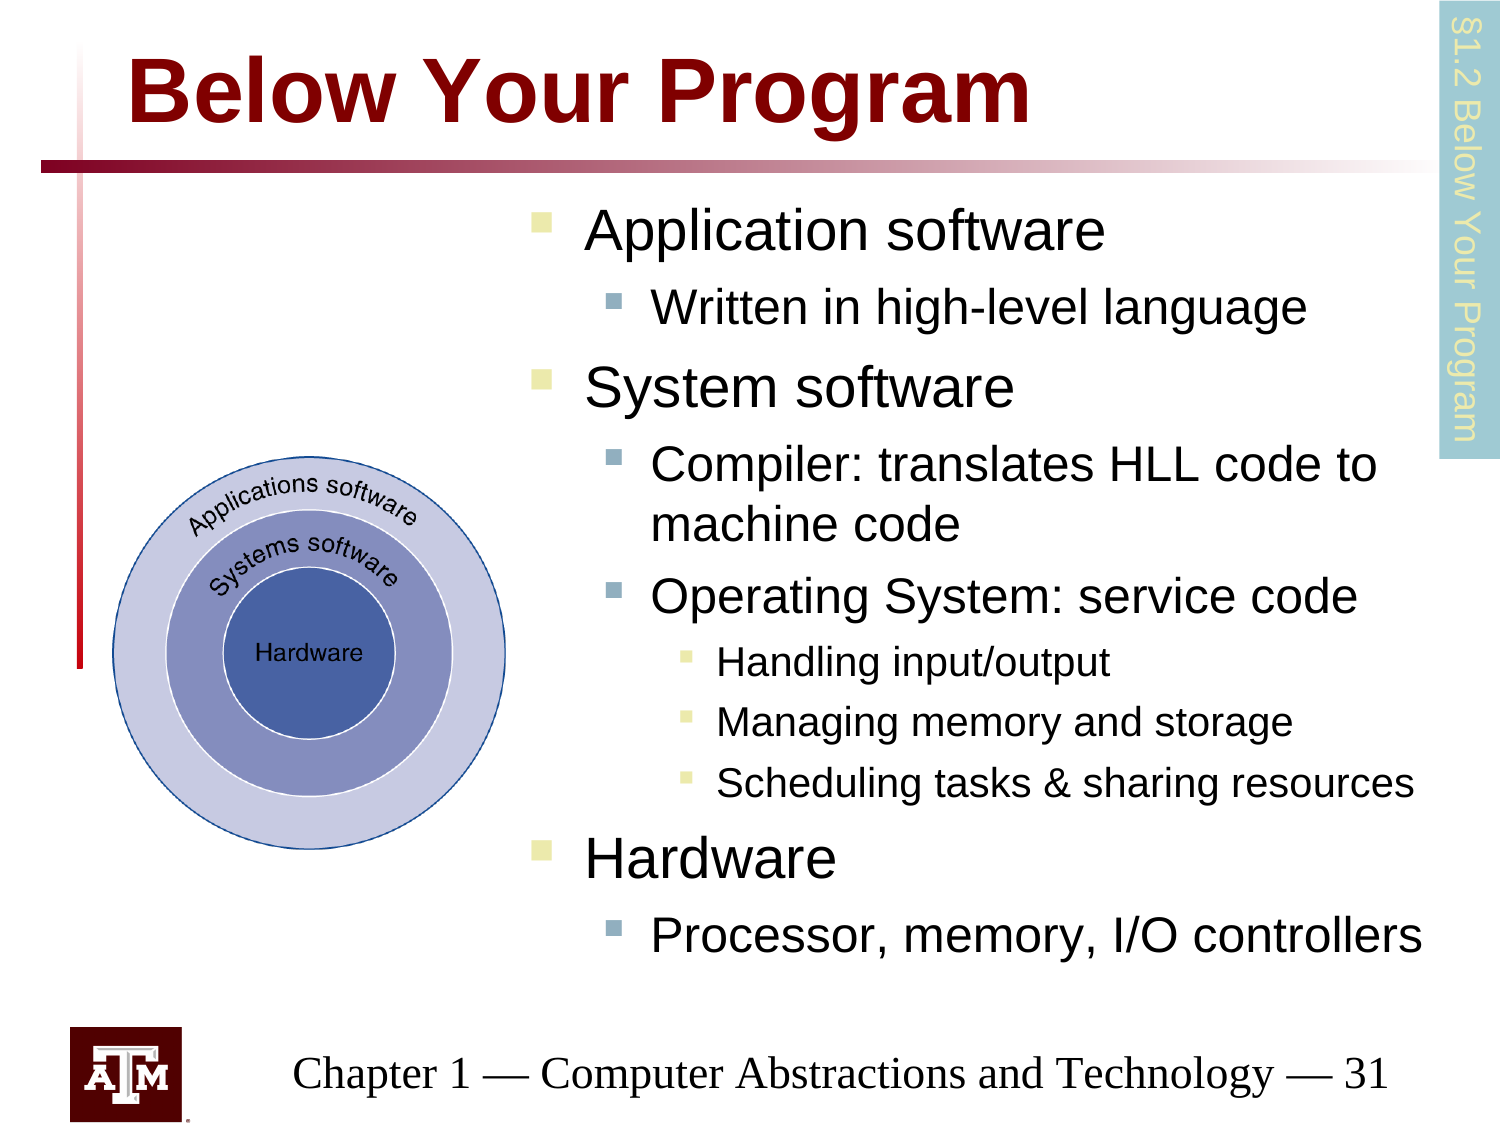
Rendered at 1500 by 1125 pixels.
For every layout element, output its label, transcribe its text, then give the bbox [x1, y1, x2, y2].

text_box §1.2 Below Your Program [1439, 0, 1500, 459]
list Application software Written in high-level language System software Compiler: translates HLL code to machine code Operating System: service code Handling input/output Managing memory and storage Scheduling tasks & sharing resources Hardware Processor, memory, I/O controllers [513, 184, 1469, 1024]
picture [60, 1023, 196, 1125]
title Below Your Program [112, 23, 1439, 149]
picture [112, 456, 506, 850]
